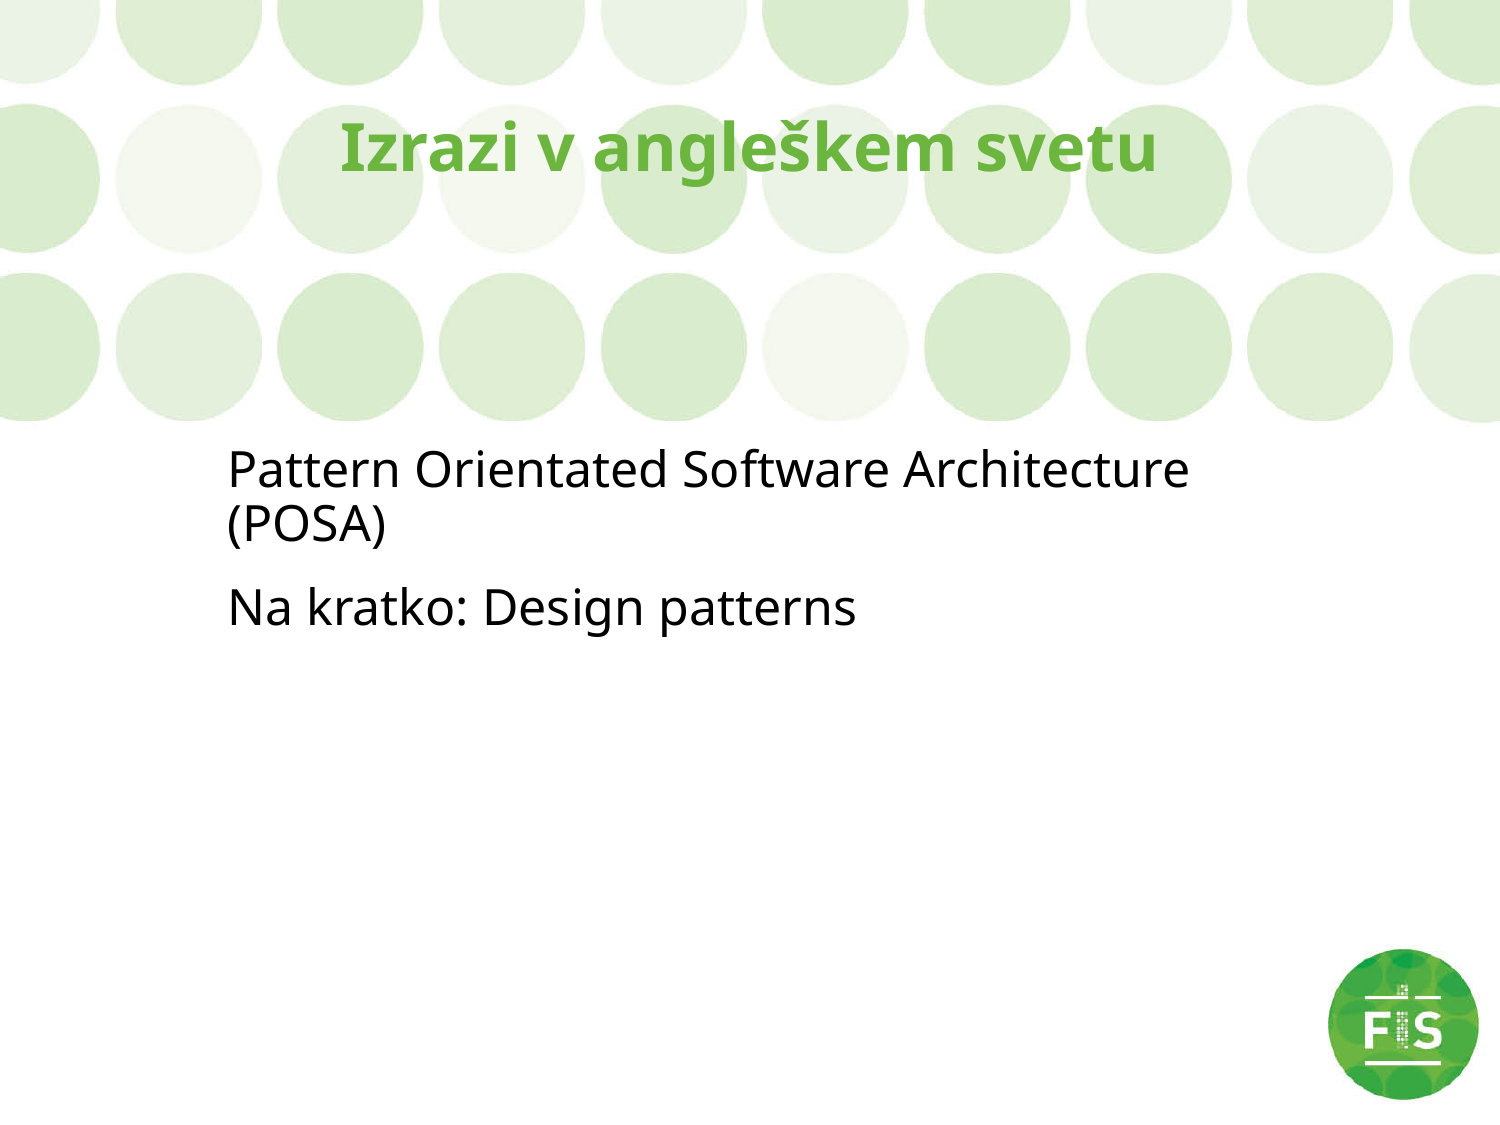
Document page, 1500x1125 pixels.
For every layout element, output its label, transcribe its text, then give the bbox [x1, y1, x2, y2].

list Pattern Orientated Software Architecture (POSA) Na kratko: Design patterns [141, 437, 1347, 650]
title Izrazi v angleškem svetu [75, 106, 1425, 245]
picture [0, 0, 1500, 1125]
